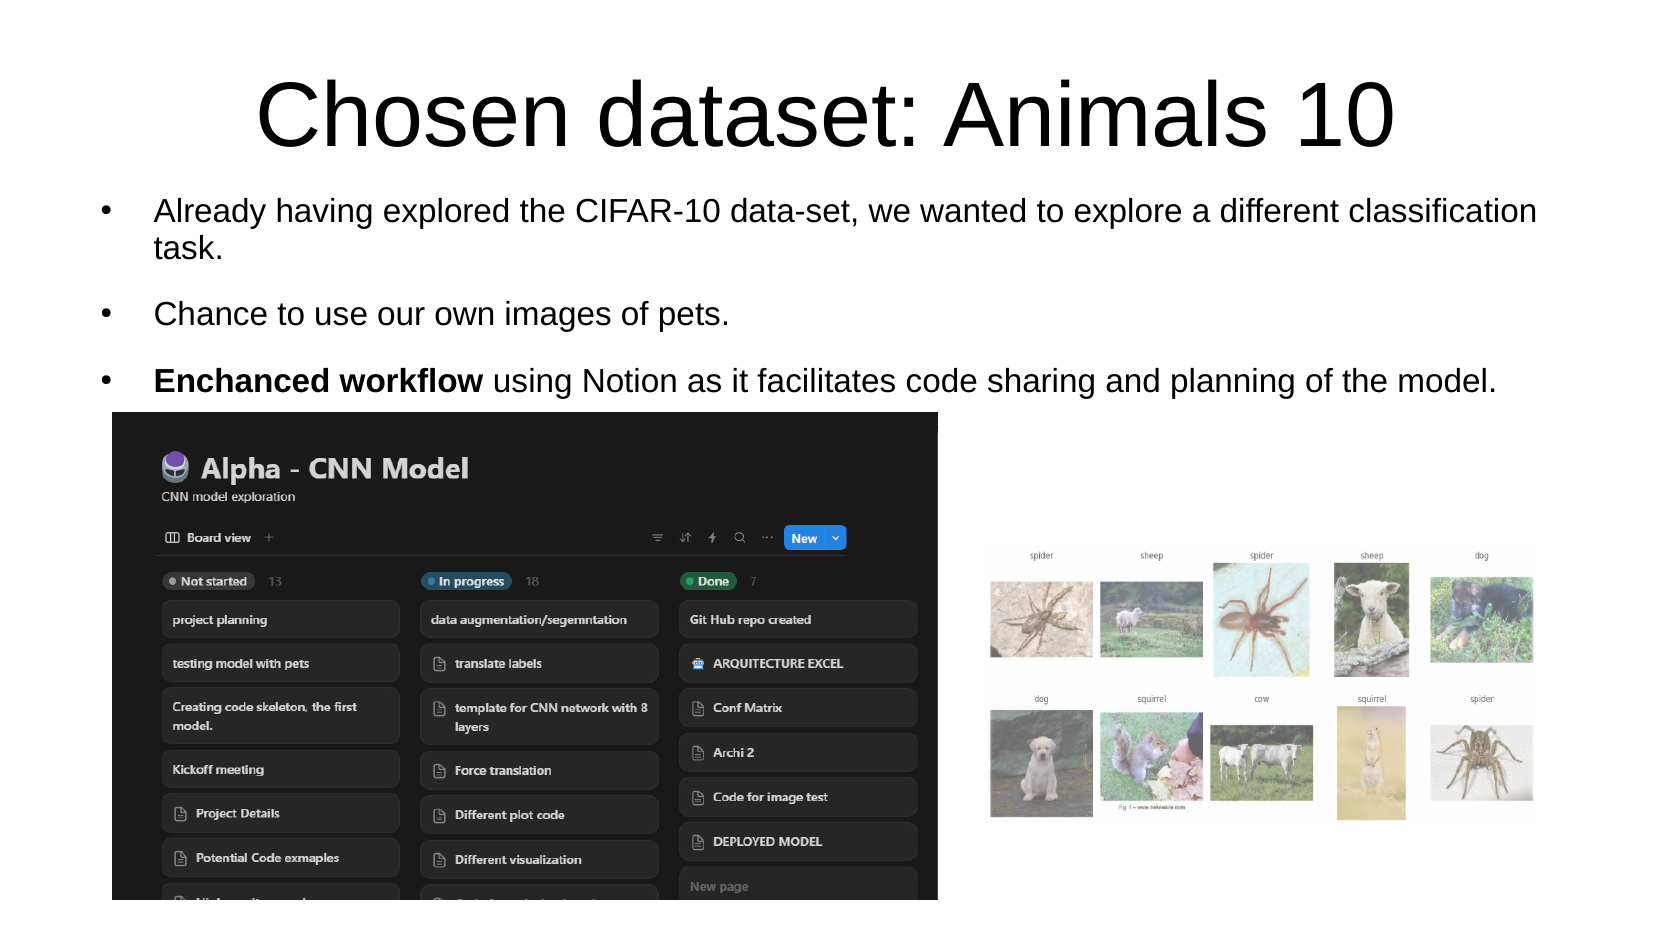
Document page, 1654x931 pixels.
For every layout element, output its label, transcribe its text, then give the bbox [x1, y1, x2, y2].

picture [985, 546, 1538, 826]
picture [112, 732, 938, 901]
title Chosen dataset: Animals 10 [82, 37, 1571, 192]
list Already having explored the CIFAR-10 data-set, we wanted to explore a different classification task. Chance to use our own images of pets. Enchanced workflow using Notion as it facilitates code sharing and planning of the model. [82, 192, 1571, 732]
